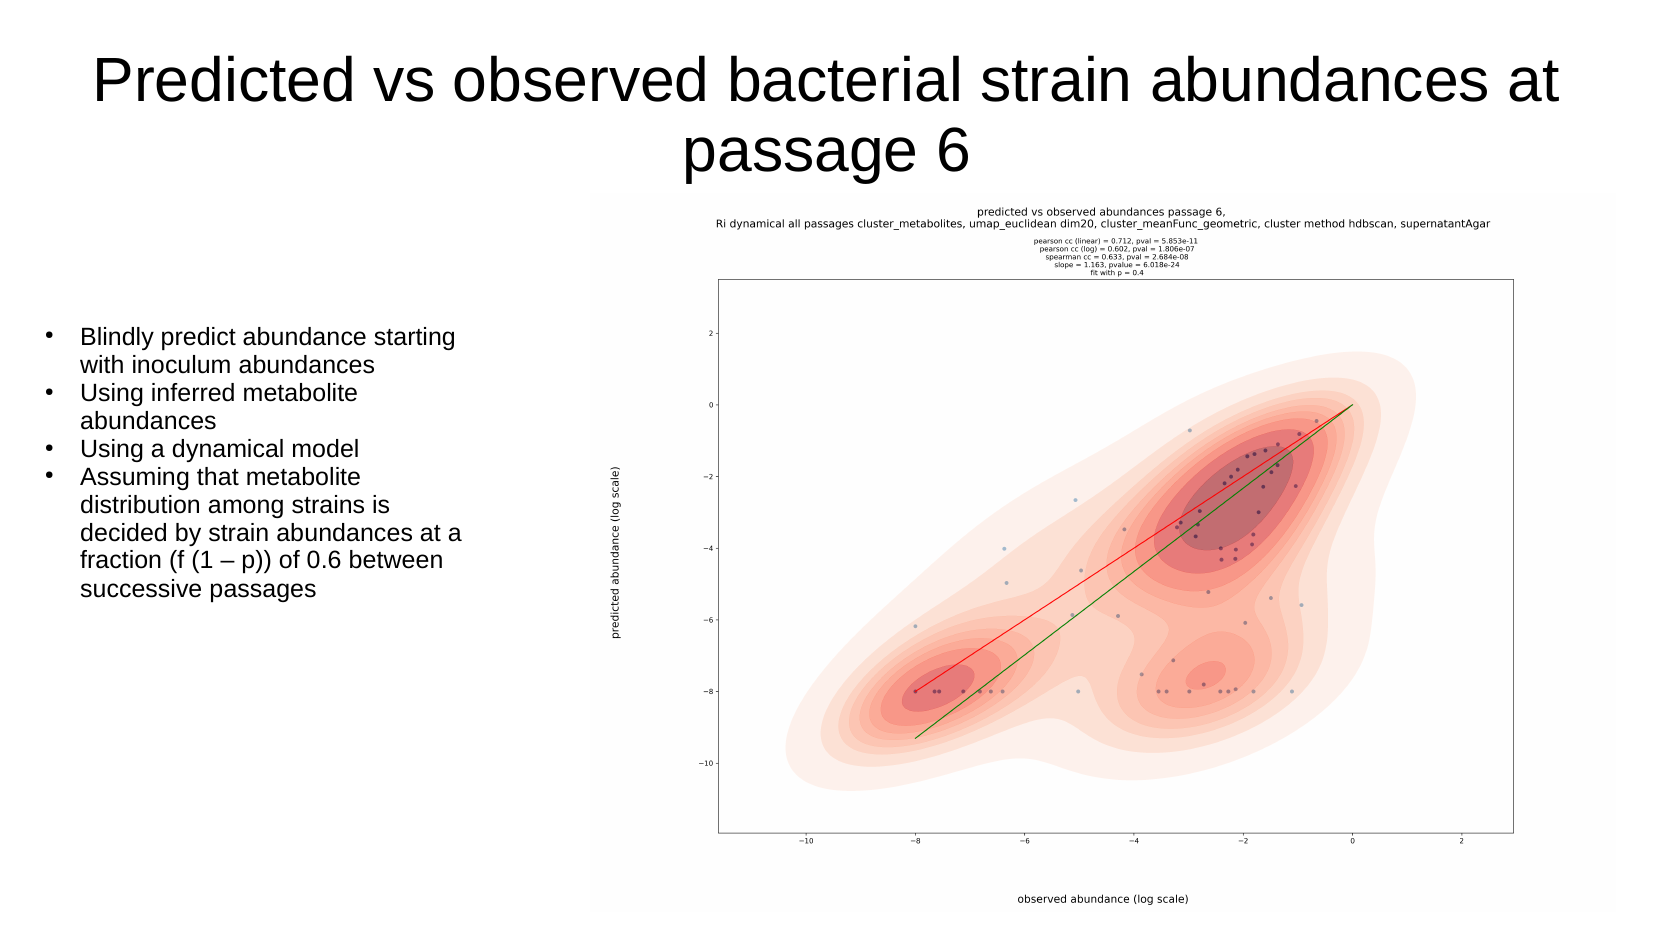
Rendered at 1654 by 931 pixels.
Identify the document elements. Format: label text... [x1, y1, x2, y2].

picture [590, 193, 1616, 912]
text_box Blindly predict abundance starting with inoculum abundances Using inferred metabolite abundances Using a dynamical model Assuming that metabolite distribution among strains is decided by strain abundances at a fraction (f (1 – p)) of 0.6 between successive passages [30, 315, 491, 661]
title Predicted vs observed bacterial strain abundances at passage 6 [82, 37, 1571, 193]
